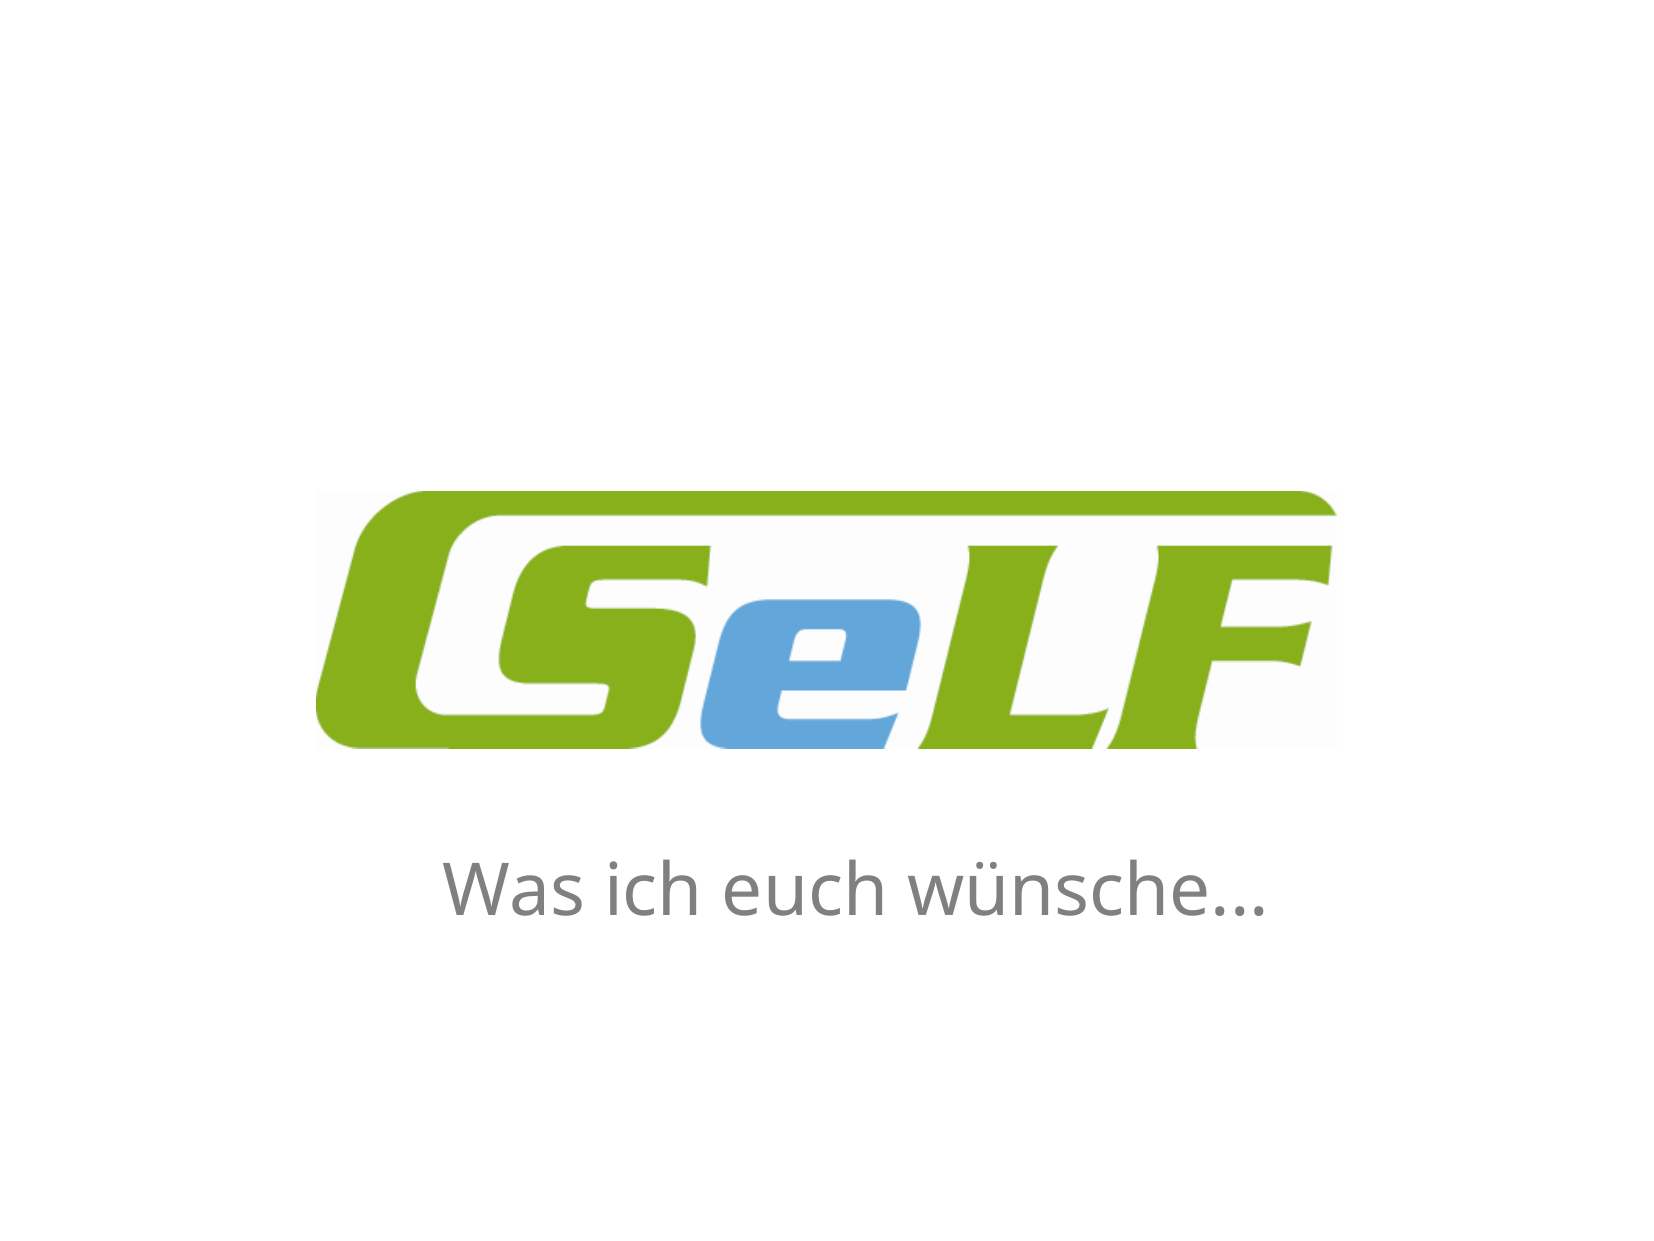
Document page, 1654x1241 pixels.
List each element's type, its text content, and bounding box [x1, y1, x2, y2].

picture [316, 491, 1337, 749]
text_box Was ich euch wünsche... [428, 830, 1226, 918]
